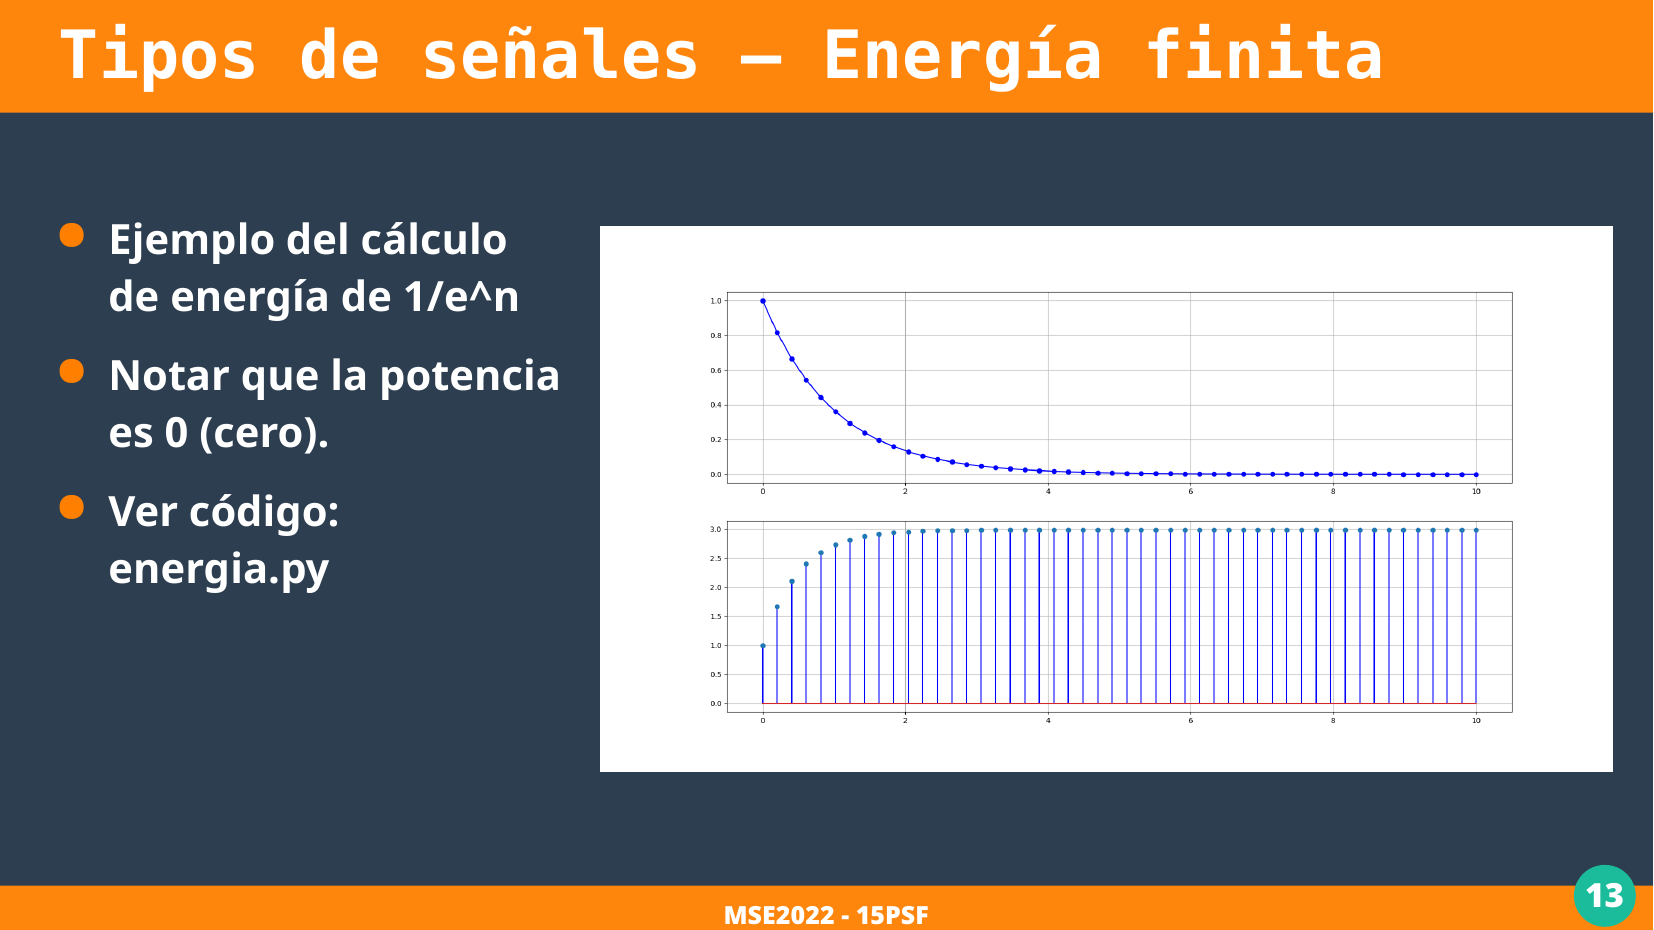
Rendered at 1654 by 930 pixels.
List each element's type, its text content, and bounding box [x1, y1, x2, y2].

title Tipos de señales – Energía finita [58, 16, 1651, 113]
chart [818, 313, 937, 373]
list Ejemplo del cálculo de energía de 1/e^n Notar que la potencia es 0 (cero). Ver código: energia.py [37, 209, 563, 810]
picture [600, 226, 1613, 772]
